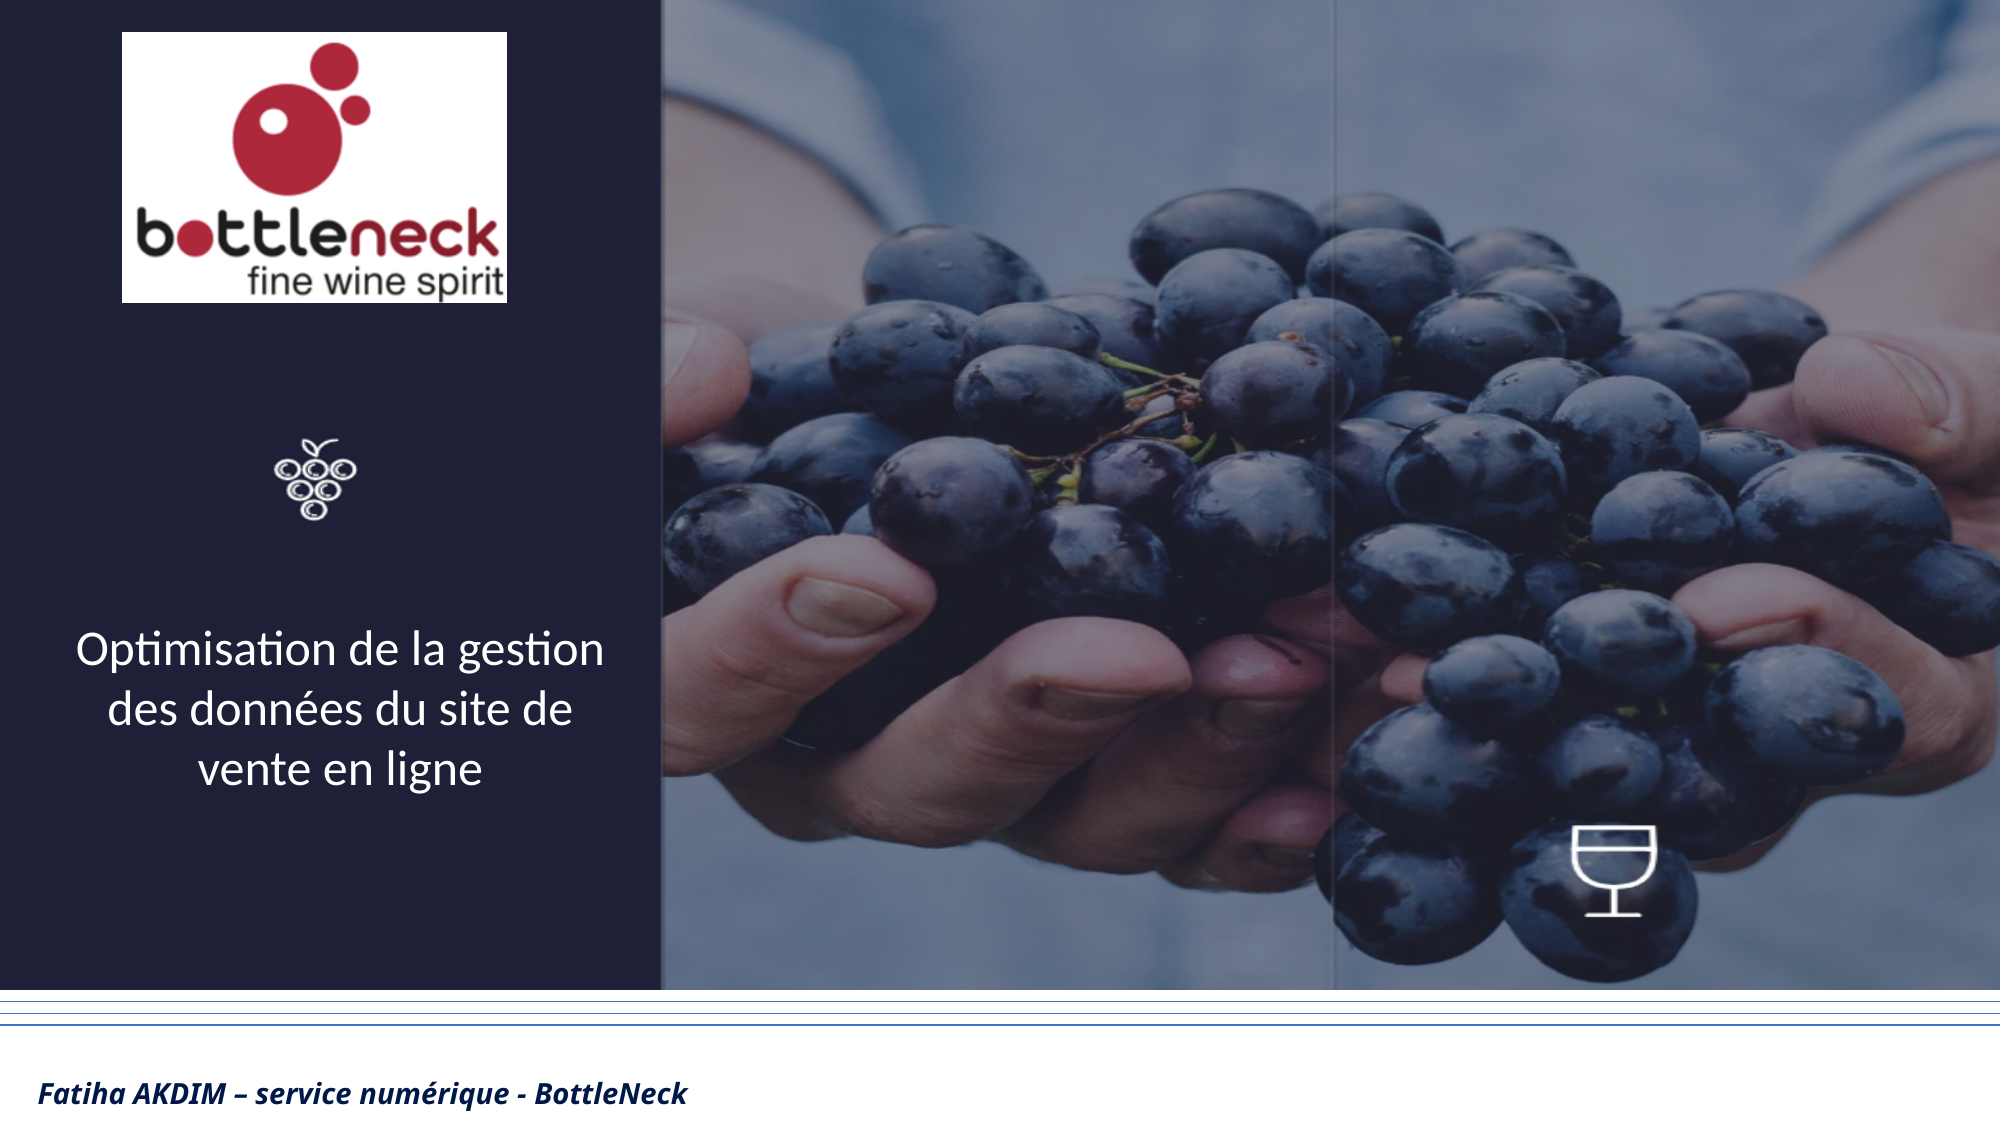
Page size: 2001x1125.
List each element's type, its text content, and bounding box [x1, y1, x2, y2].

text_box Fatiha AKDIM – service numérique - BottleNeck [22, 1067, 958, 1119]
picture [0, 0, 2000, 990]
text_box Optimisation de la gestion des données du site de vente en ligne [55, 608, 625, 806]
